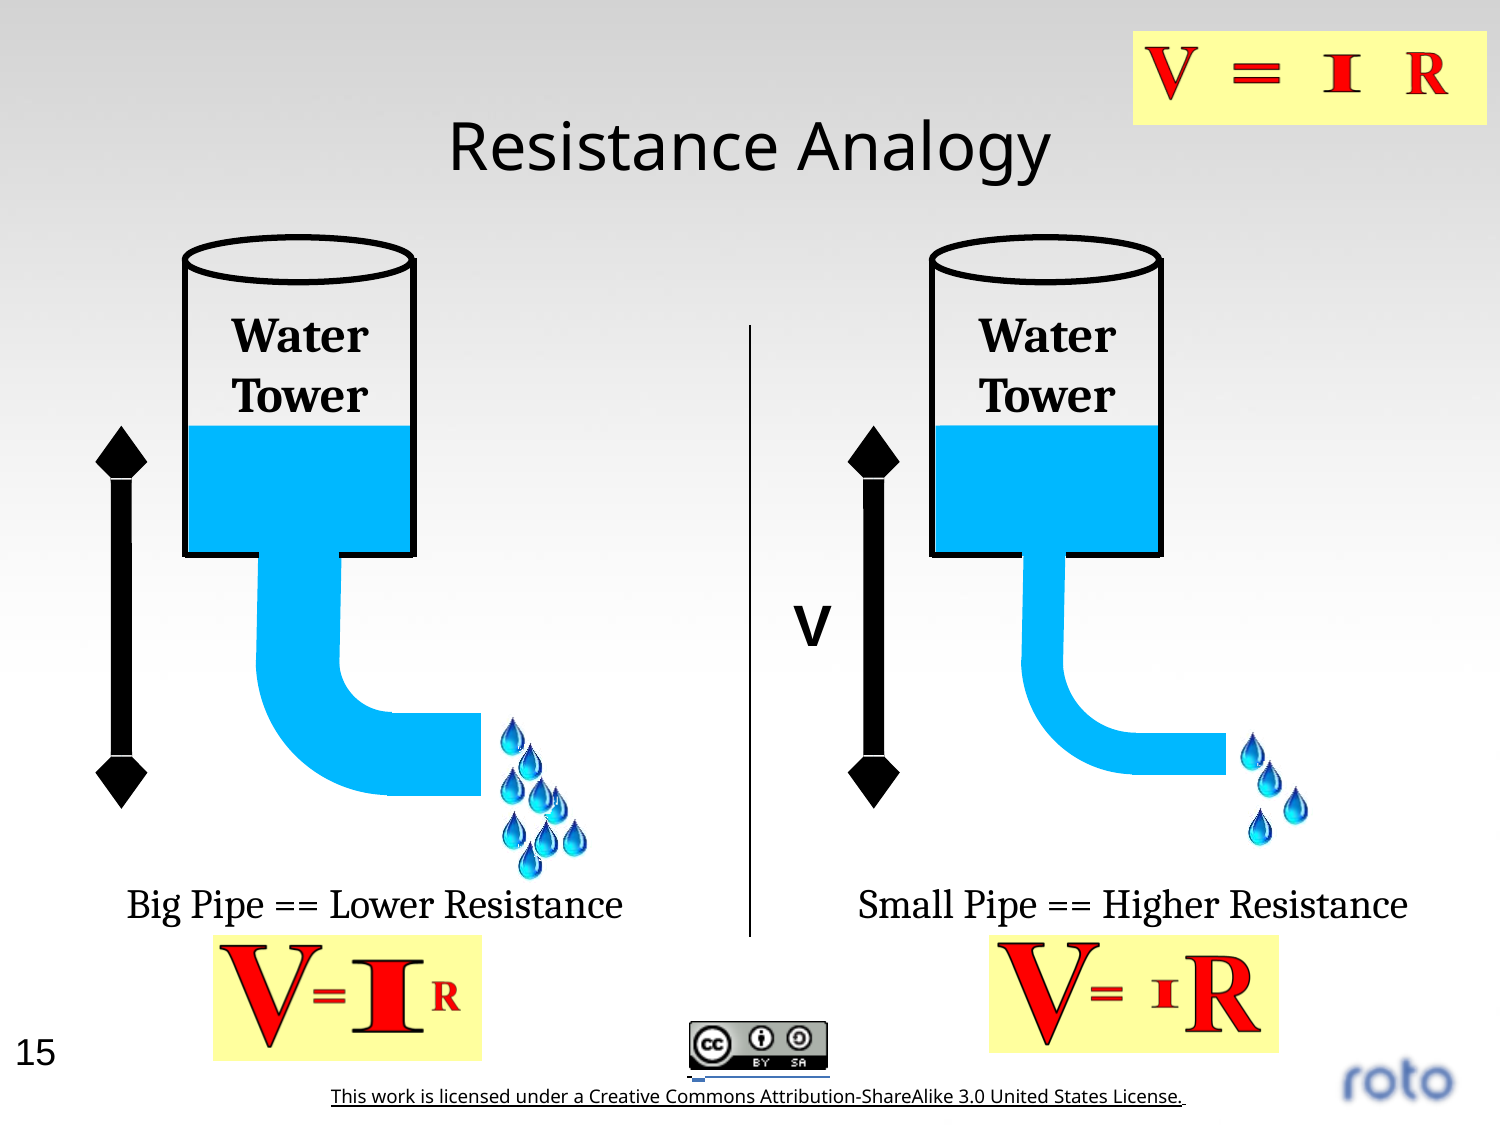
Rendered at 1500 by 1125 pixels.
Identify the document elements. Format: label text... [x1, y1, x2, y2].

text_box Water Tower [935, 294, 1158, 425]
picture [0, 0, 1500, 1125]
text_box [935, 425, 1158, 556]
text_box Big Pipe == Lower Resistance [0, 869, 749, 935]
text_box Small Pipe == Higher Resistance [758, 869, 1500, 935]
text_box [188, 425, 410, 556]
text_box V [752, 581, 874, 667]
text_box Water Tower [188, 294, 410, 425]
title Resistance Analogy [112, 49, 1388, 238]
